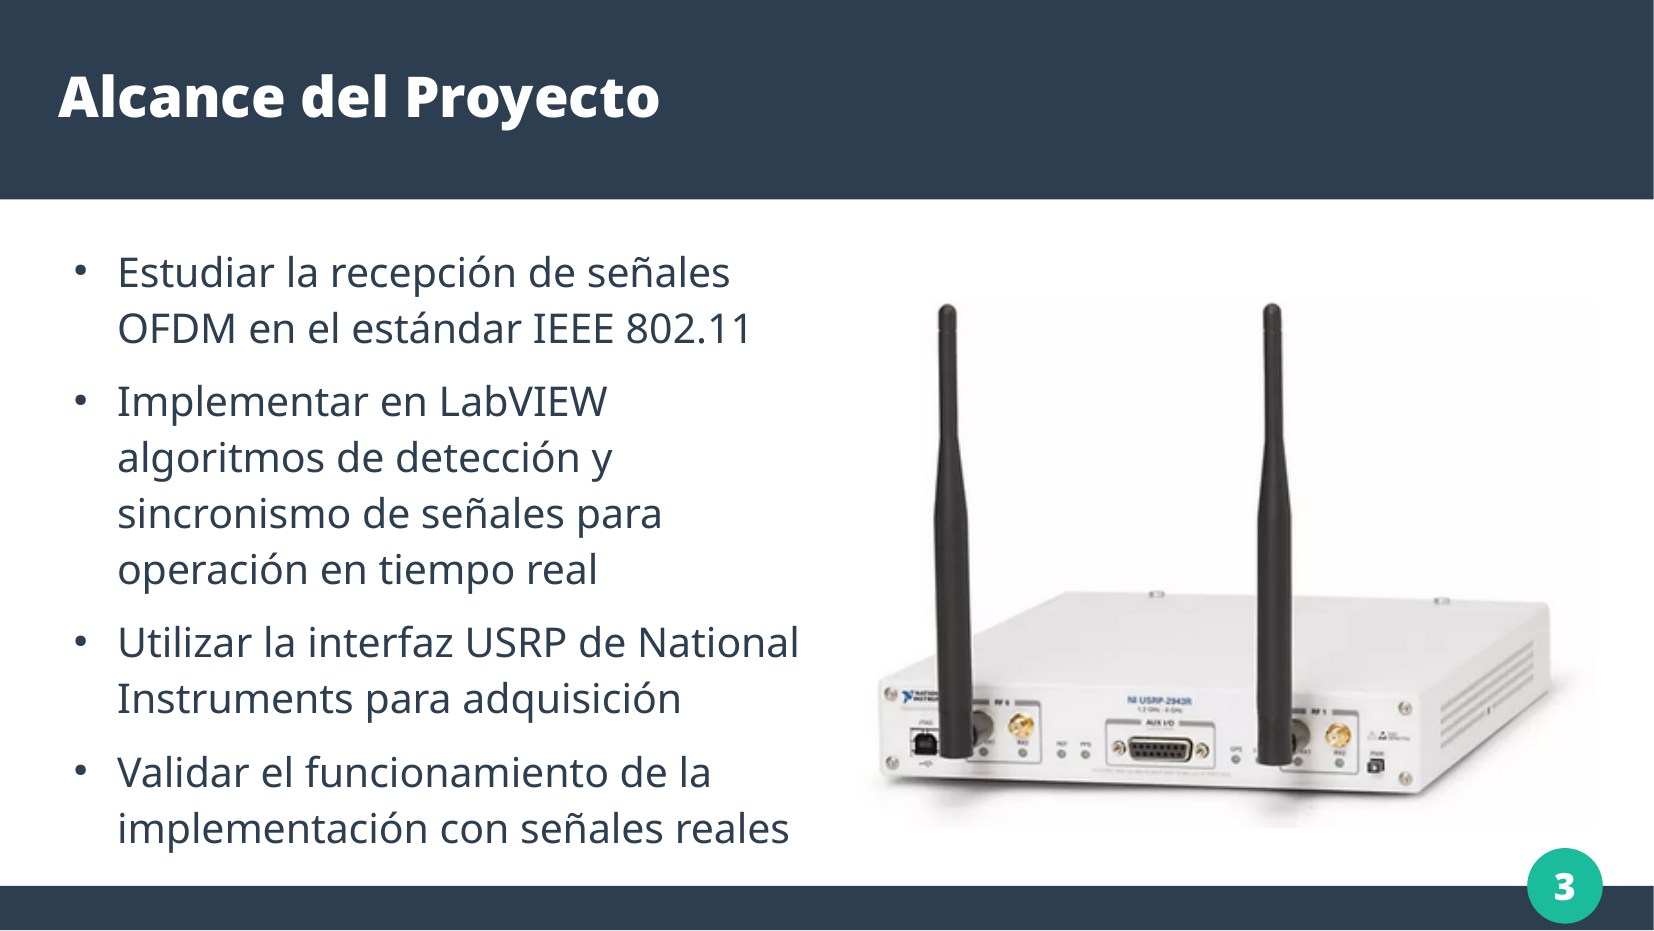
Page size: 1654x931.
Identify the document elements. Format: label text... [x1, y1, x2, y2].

title Alcance del Proyecto [59, 37, 1595, 155]
list Estudiar la recepción de señales OFDM en el estándar IEEE 802.11 Implementar en LabVIEW algoritmos de detección y sincronismo de señales para operación en tiempo real Utilizar la interfaz USRP de National Instruments para adquisición Validar el funcionamiento de la implementación con señales reales [59, 243, 809, 864]
picture [845, 279, 1595, 828]
